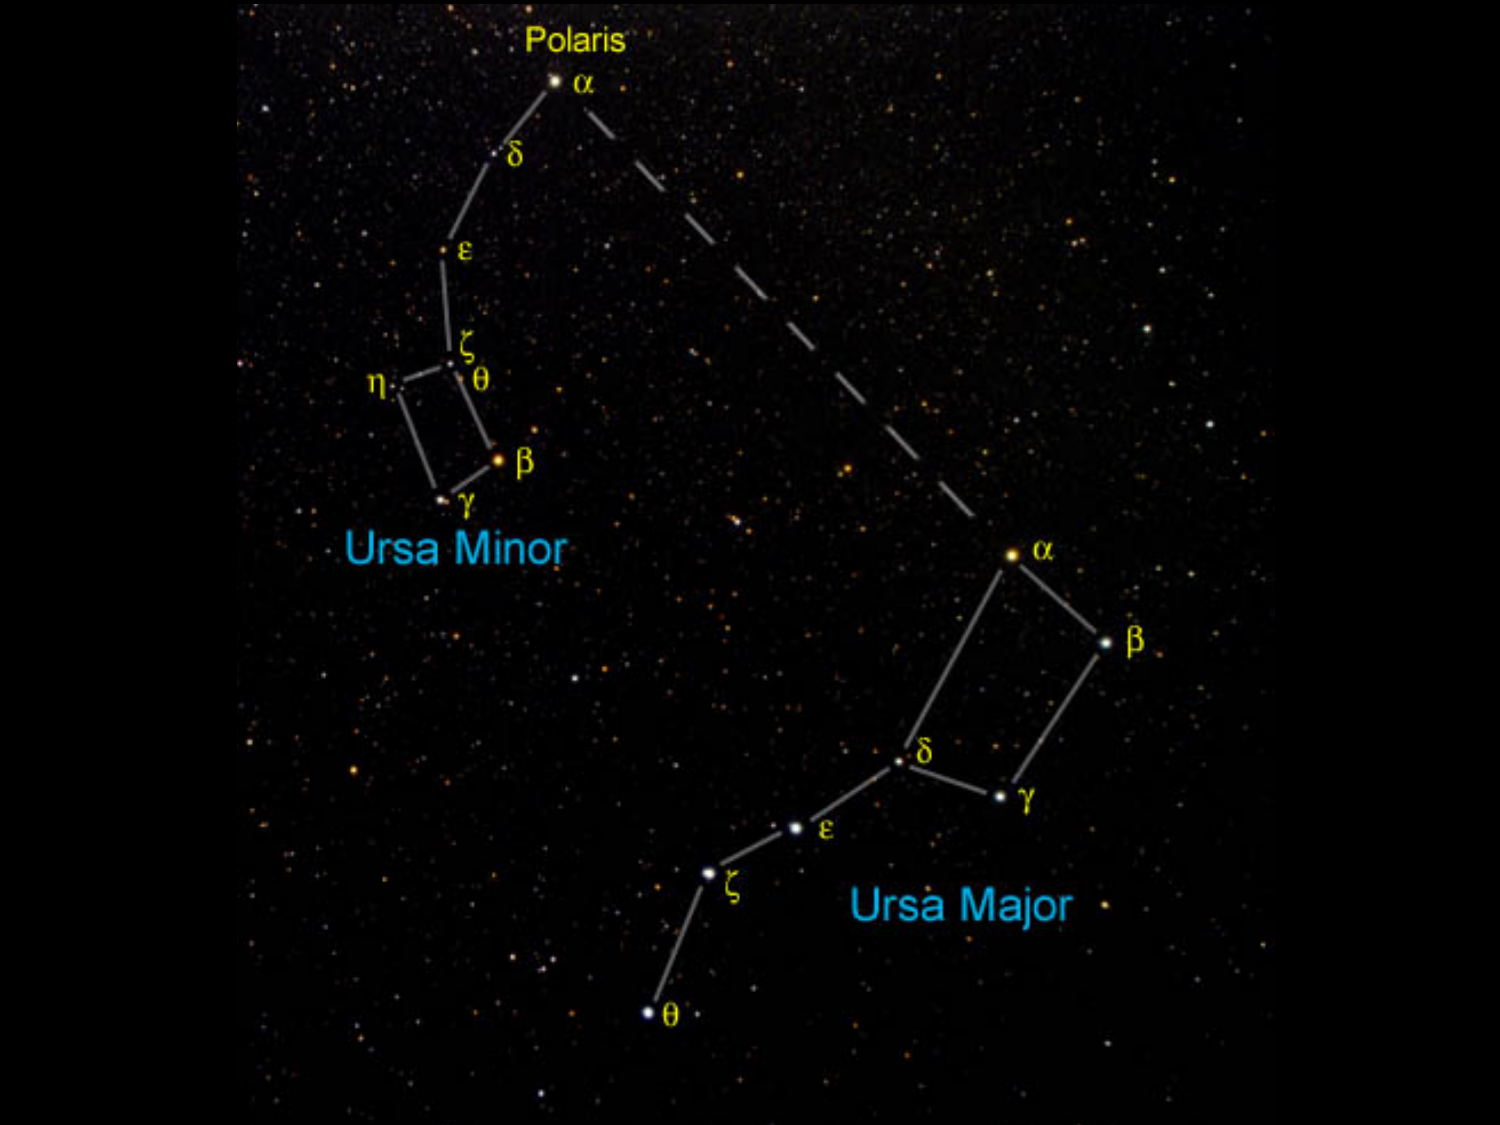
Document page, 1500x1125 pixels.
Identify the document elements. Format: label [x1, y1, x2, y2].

picture [237, 4, 1276, 1125]
